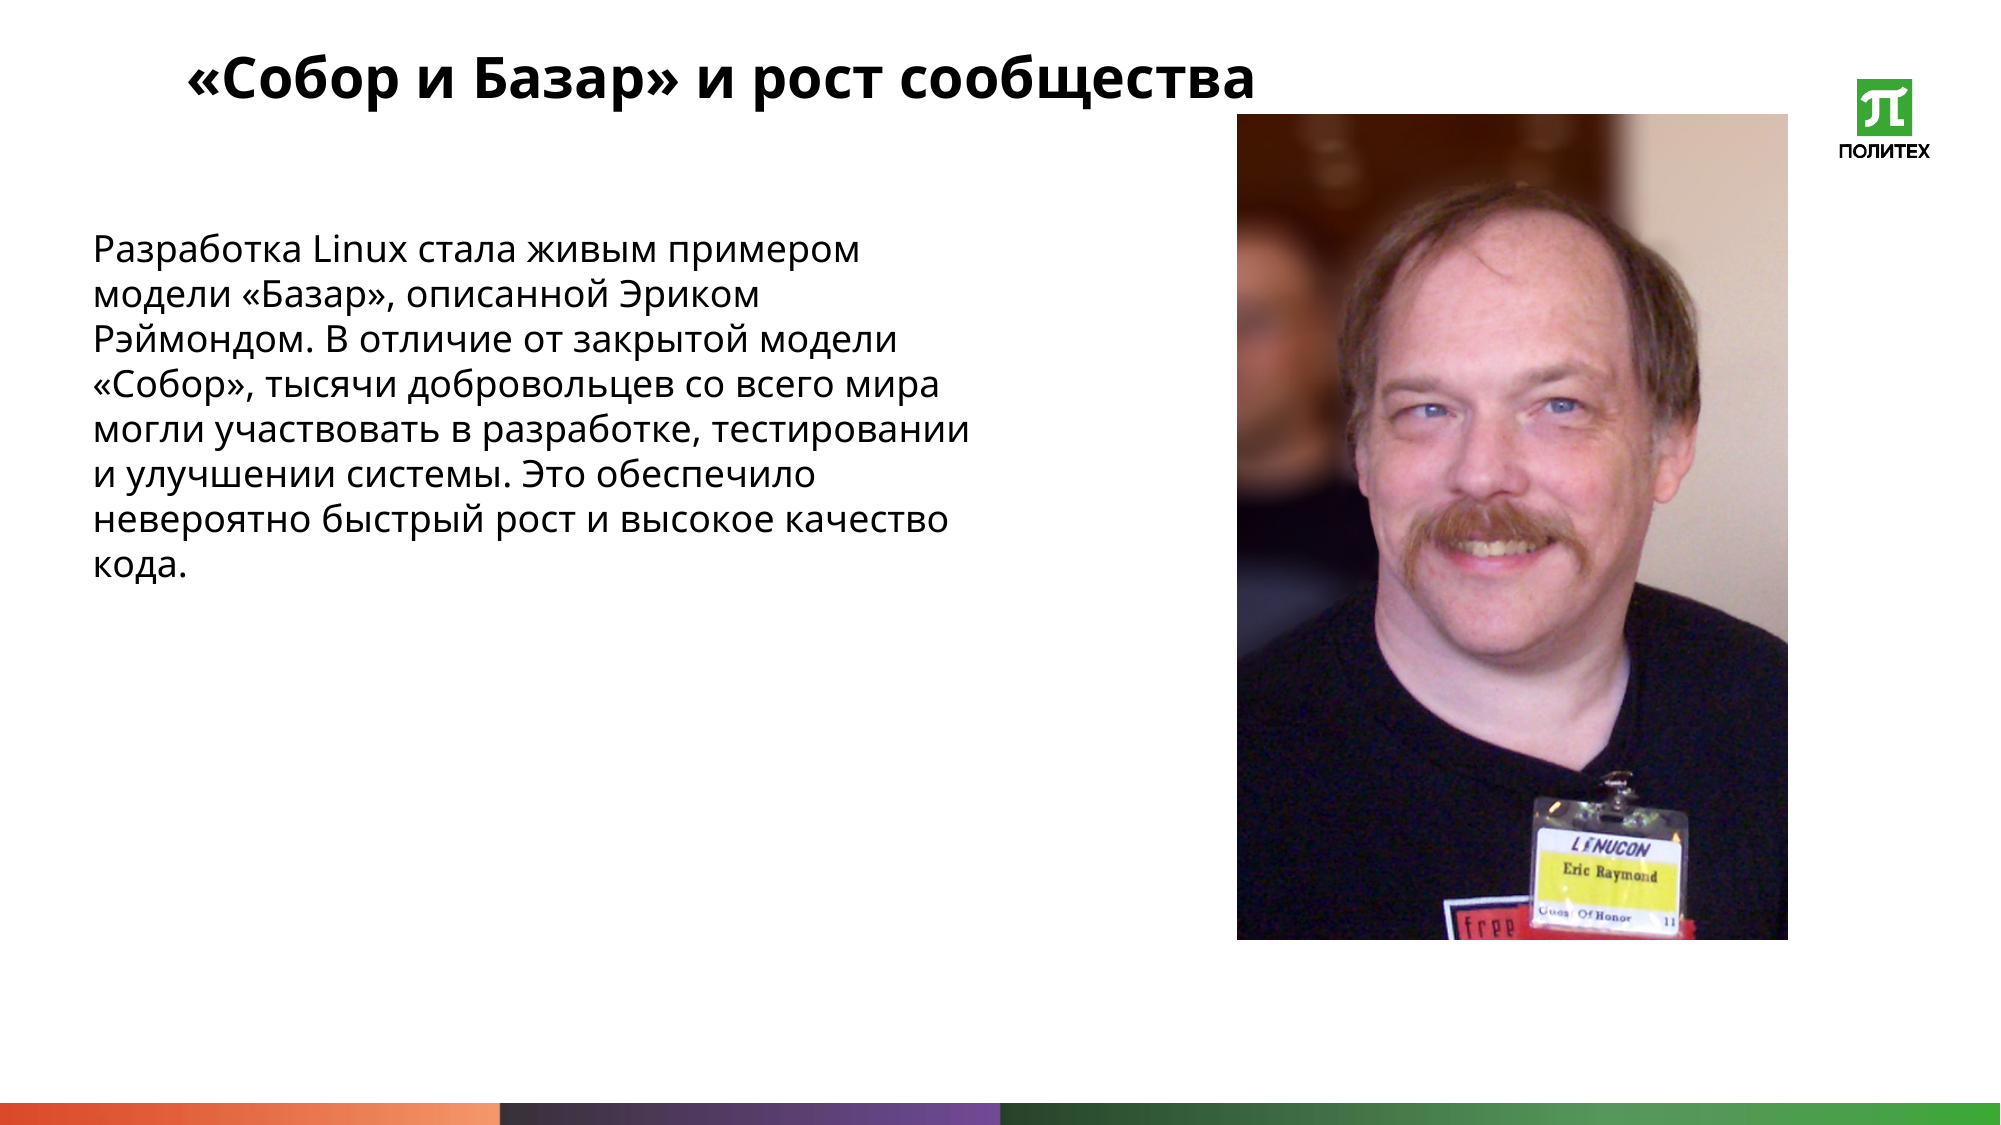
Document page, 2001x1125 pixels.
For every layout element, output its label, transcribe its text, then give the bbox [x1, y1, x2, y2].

title «Собор и Базар» и рост сообщества [186, 41, 1556, 111]
list Разработка Linux стала живым примером модели «Базар», описанной Эриком Рэймондом. В отличие от закрытой модели «Собор», тысячи добровольцев со всего мира могли участвовать в разработке, тестировании и улучшении системы. Это обеспечило невероятно быстрый рост и высокое качество кода. [92, 225, 979, 544]
picture [1237, 114, 1788, 940]
